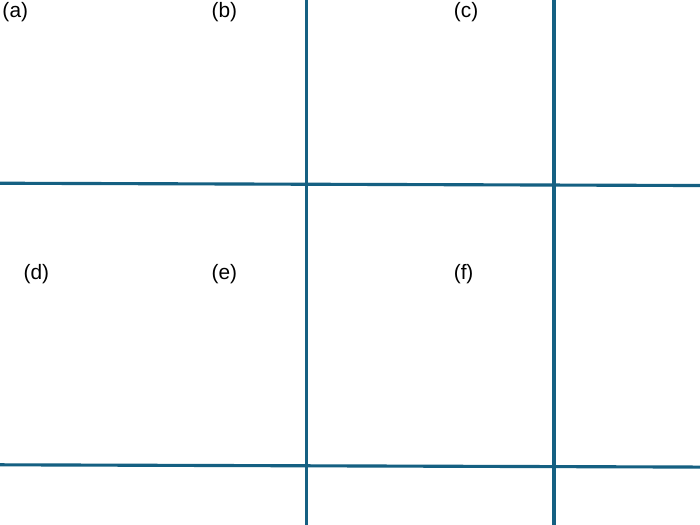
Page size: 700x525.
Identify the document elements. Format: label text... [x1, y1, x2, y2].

text_box (b) [196, 0, 253, 34]
text_box (c) [438, 0, 495, 34]
text_box (f) [438, 250, 490, 292]
text_box (a) [0, 0, 44, 34]
text_box (e) [196, 250, 253, 292]
text_box (d) [8, 250, 65, 292]
